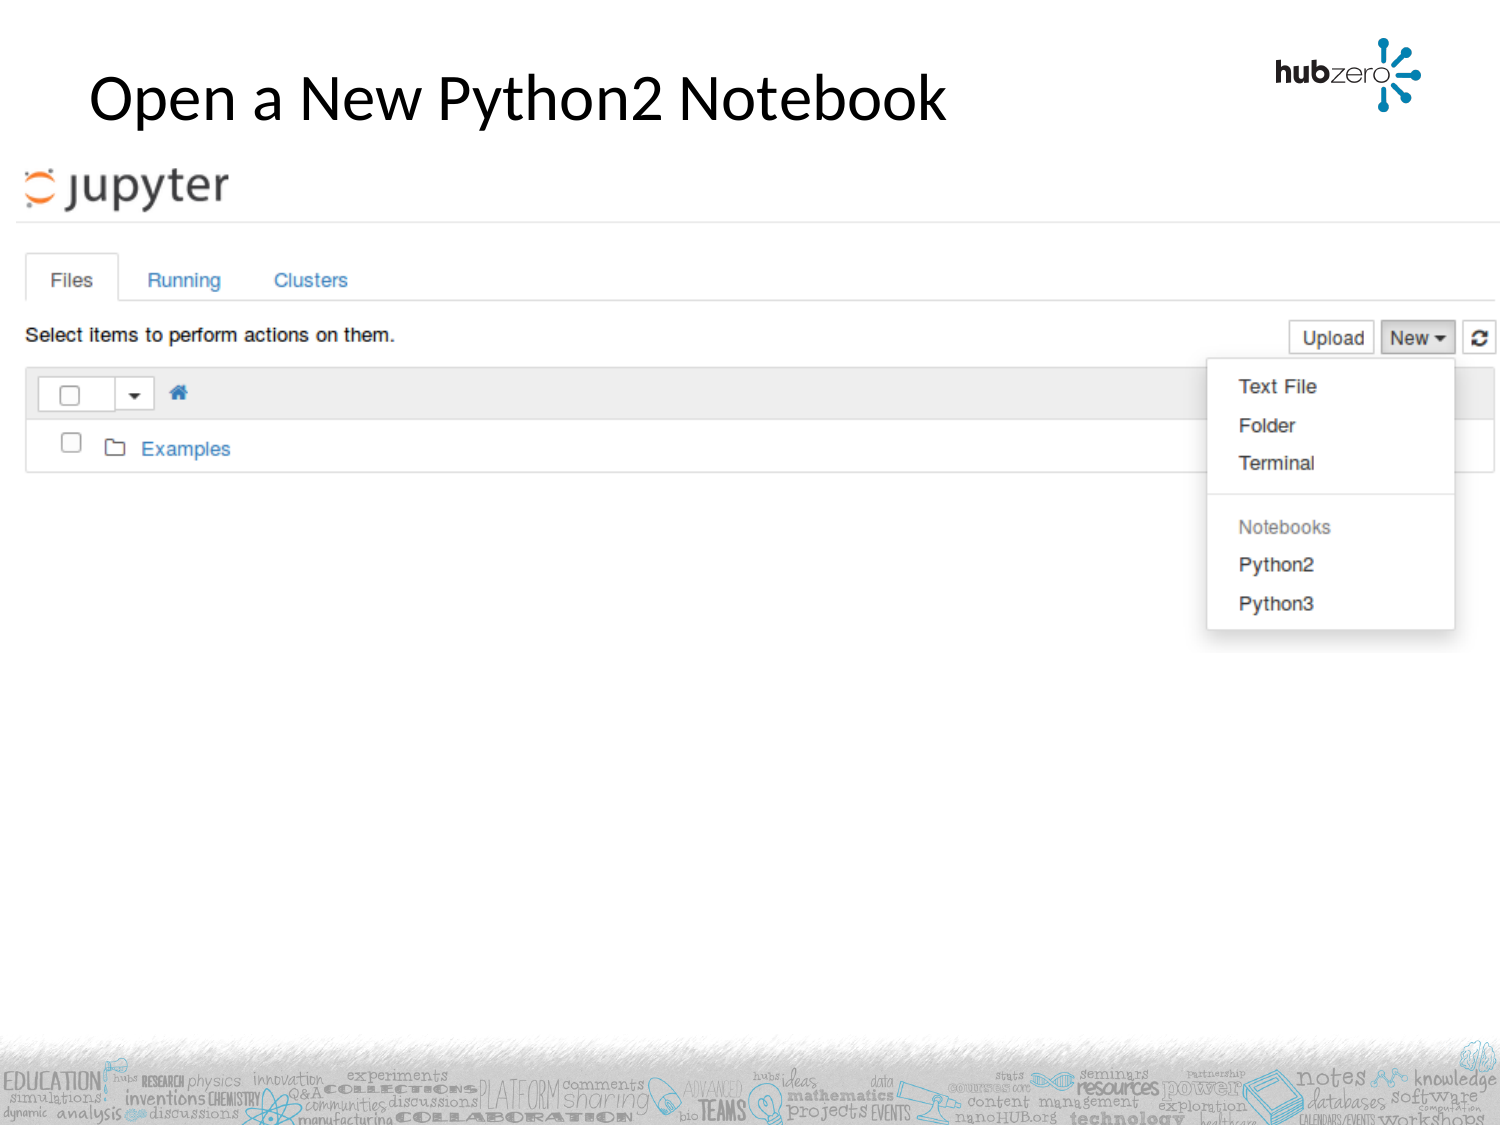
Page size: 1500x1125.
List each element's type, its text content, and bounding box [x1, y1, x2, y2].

picture [16, 167, 1500, 654]
picture [1272, 35, 1424, 44]
title Open a New Python2 Notebook [75, 44, 1425, 144]
picture [0, 1034, 1500, 1125]
